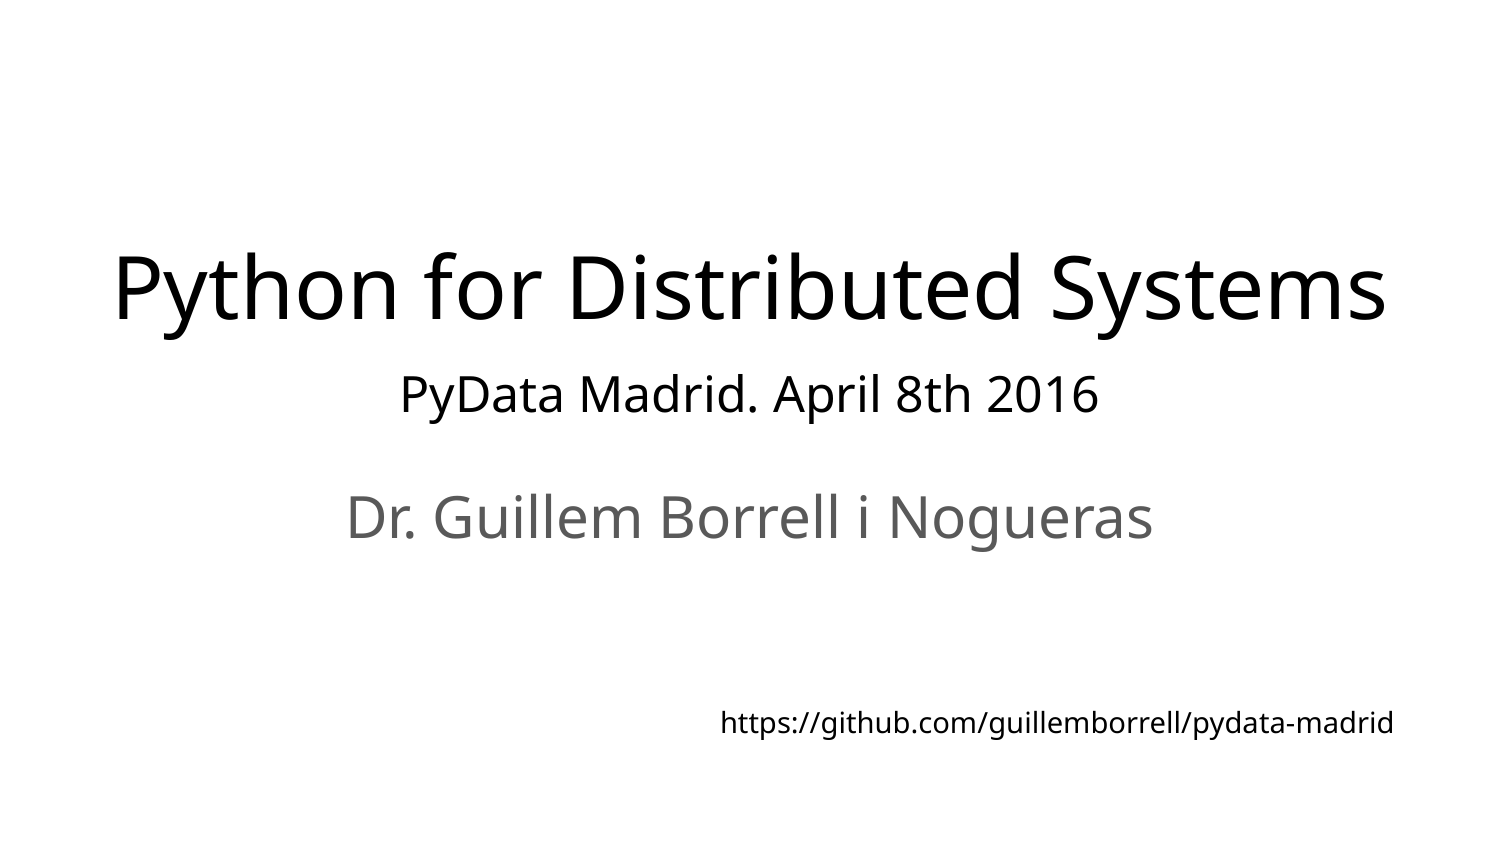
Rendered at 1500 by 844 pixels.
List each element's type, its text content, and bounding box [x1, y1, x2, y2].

subtitle Dr. Guillem Borrell i Nogueras [51, 464, 1449, 595]
text_box https://github.com/guillemborrell/pydata-madrid [704, 688, 1449, 751]
title Python for Distributed Systems [51, 234, 1449, 352]
text_box PyData Madrid. April 8th 2016 [248, 347, 1252, 465]
